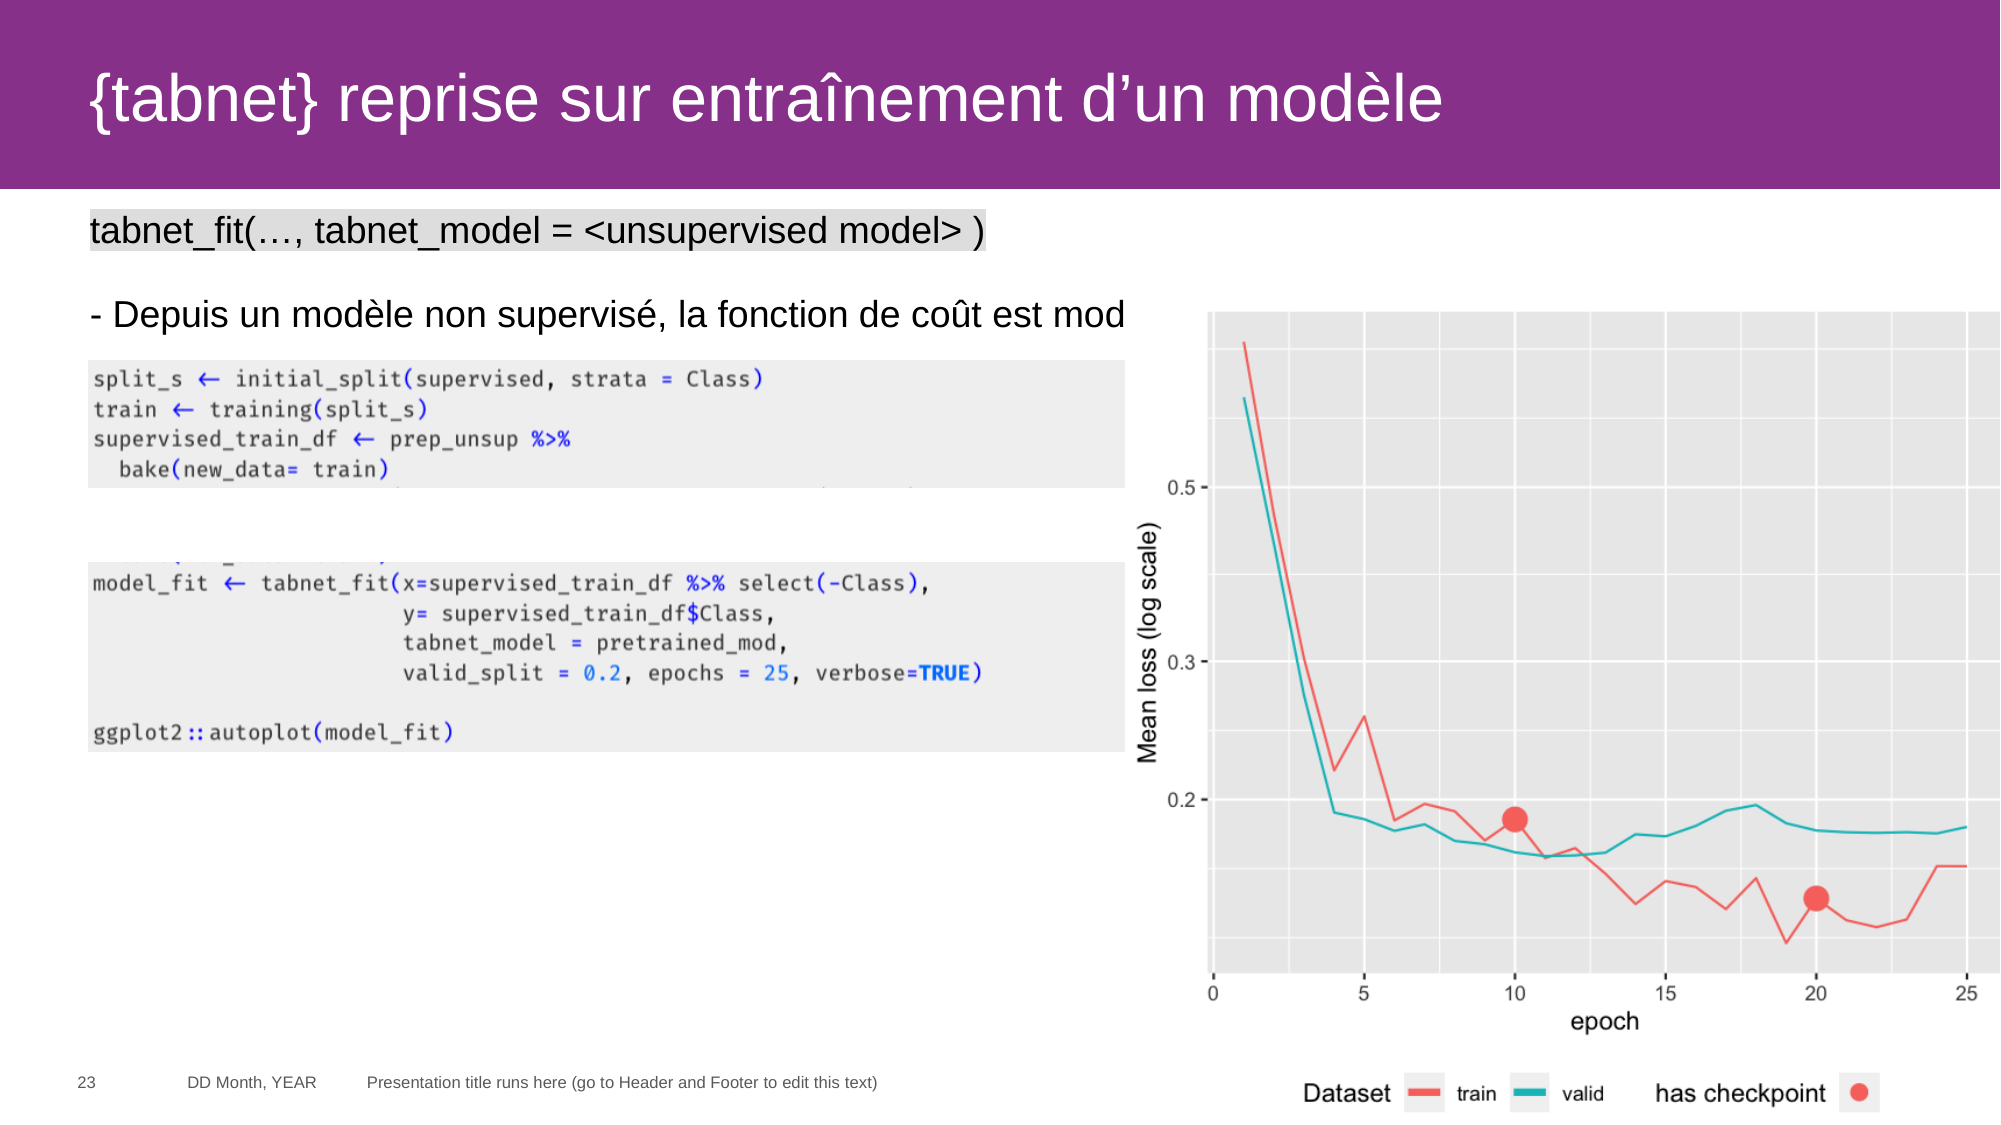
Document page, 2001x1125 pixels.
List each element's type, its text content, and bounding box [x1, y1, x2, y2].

text_box DD Month, YEAR [127, 1057, 318, 1093]
text_box tabnet_fit(…, tabnet_model = <unsupervised model> ) - Depuis un modèle non supervisé, la fonction de coût est modifiée [75, 201, 1538, 385]
text_box {tabnet} reprise sur entraînement d’un modèle [0, 0, 2000, 189]
text_box <number> [77, 1057, 126, 1093]
text_box Presentation title runs here (go to Header and Footer to edit this text) [366, 1057, 1125, 1093]
picture [88, 299, 2000, 1125]
